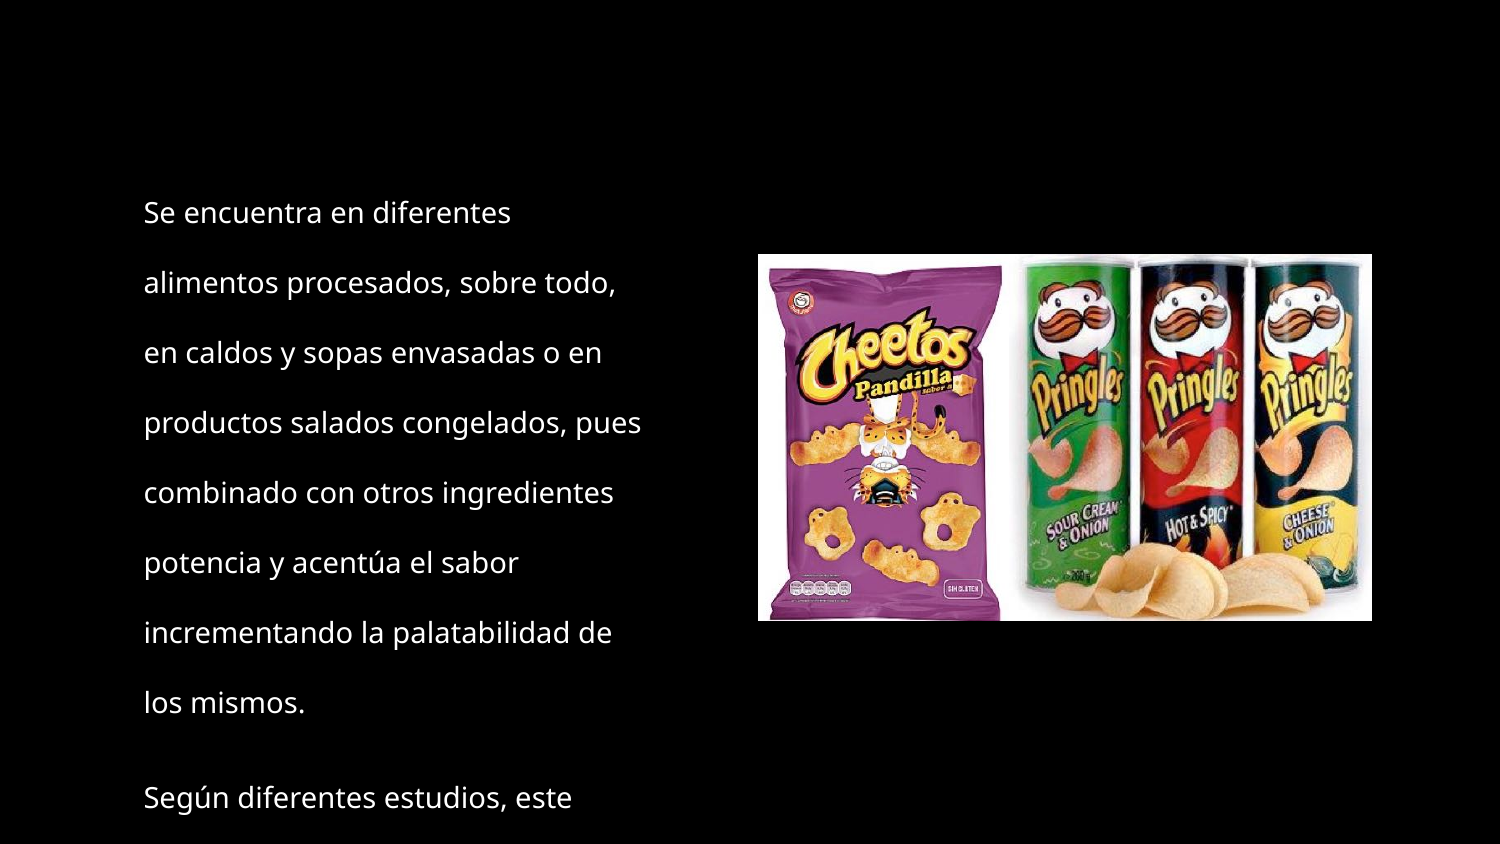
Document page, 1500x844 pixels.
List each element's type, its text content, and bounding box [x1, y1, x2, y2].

text_box Se encuentra en diferentes alimentos procesados, sobre todo, en caldos y sopas envasadas o en productos salados congelados, pues combinado con otros ingredientes potencia y acentúa el sabor incrementando la palatabilidad de los mismos. Según diferentes estudios, este aditivo está muy relacionado con la obesidad. [128, 144, 668, 844]
picture [758, 254, 1372, 621]
